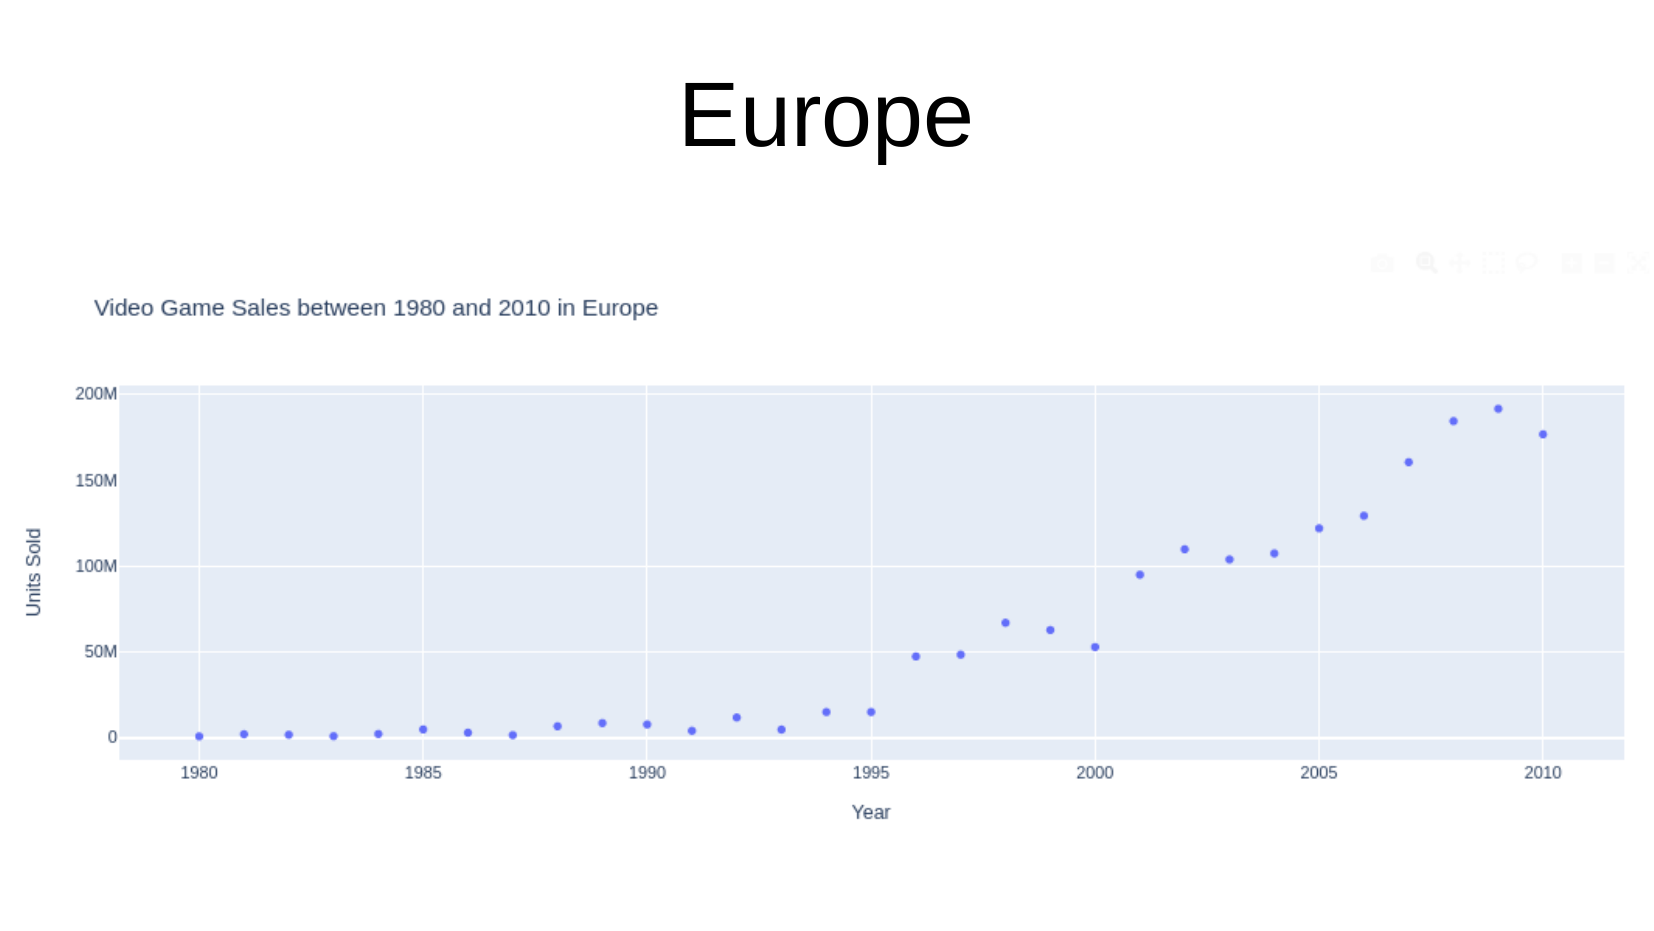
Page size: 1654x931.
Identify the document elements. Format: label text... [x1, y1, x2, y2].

title Europe [82, 37, 1571, 193]
picture [0, 218, 1654, 886]
